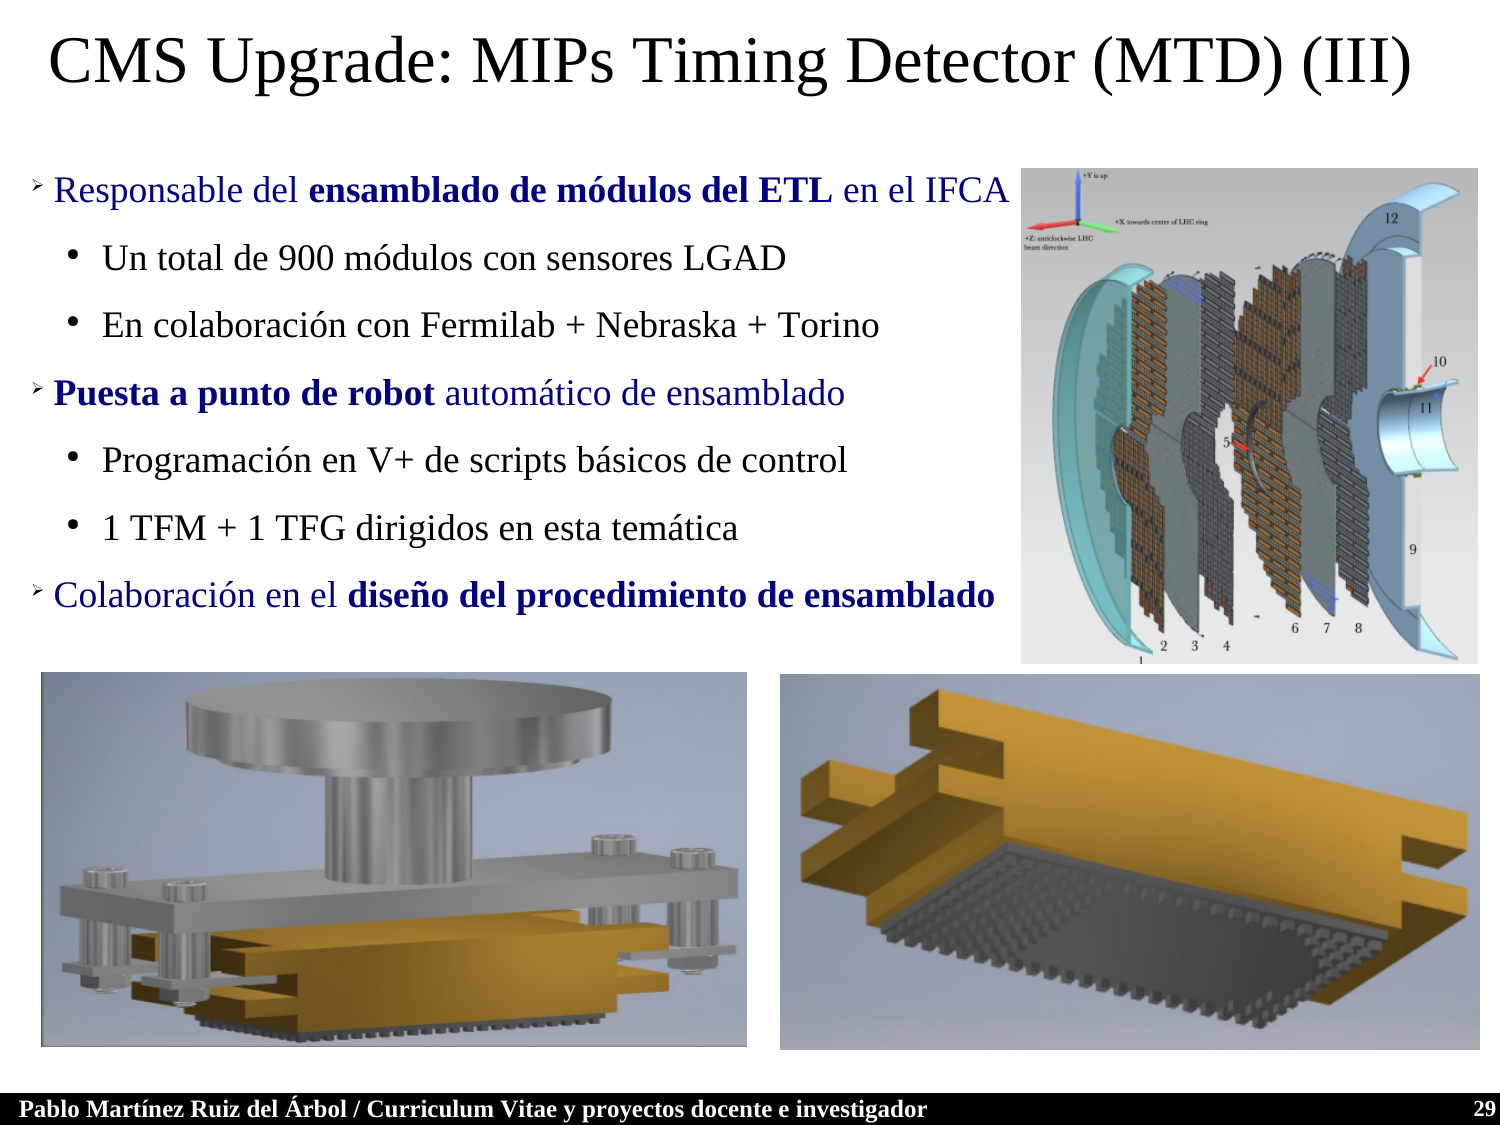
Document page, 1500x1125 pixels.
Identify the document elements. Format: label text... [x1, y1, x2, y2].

picture [1021, 168, 1478, 664]
picture [41, 672, 747, 1047]
text_box CMS Upgrade: MIPs Timing Detector (MTD) (III) [26, 7, 1437, 115]
text_box Responsable del ensamblado de módulos del ETL en el IFCA Un total de 900 módulos con sensores LGAD En colaboración con Fermilab + Nebraska + Torino Puesta a punto de robot automático de ensamblado Programación en V+ de scripts básicos de control 1 TFM + 1 TFG dirigidos en esta temática Colaboración en el diseño del procedimiento de ensamblado [11, 130, 1036, 661]
picture [780, 674, 1480, 1051]
